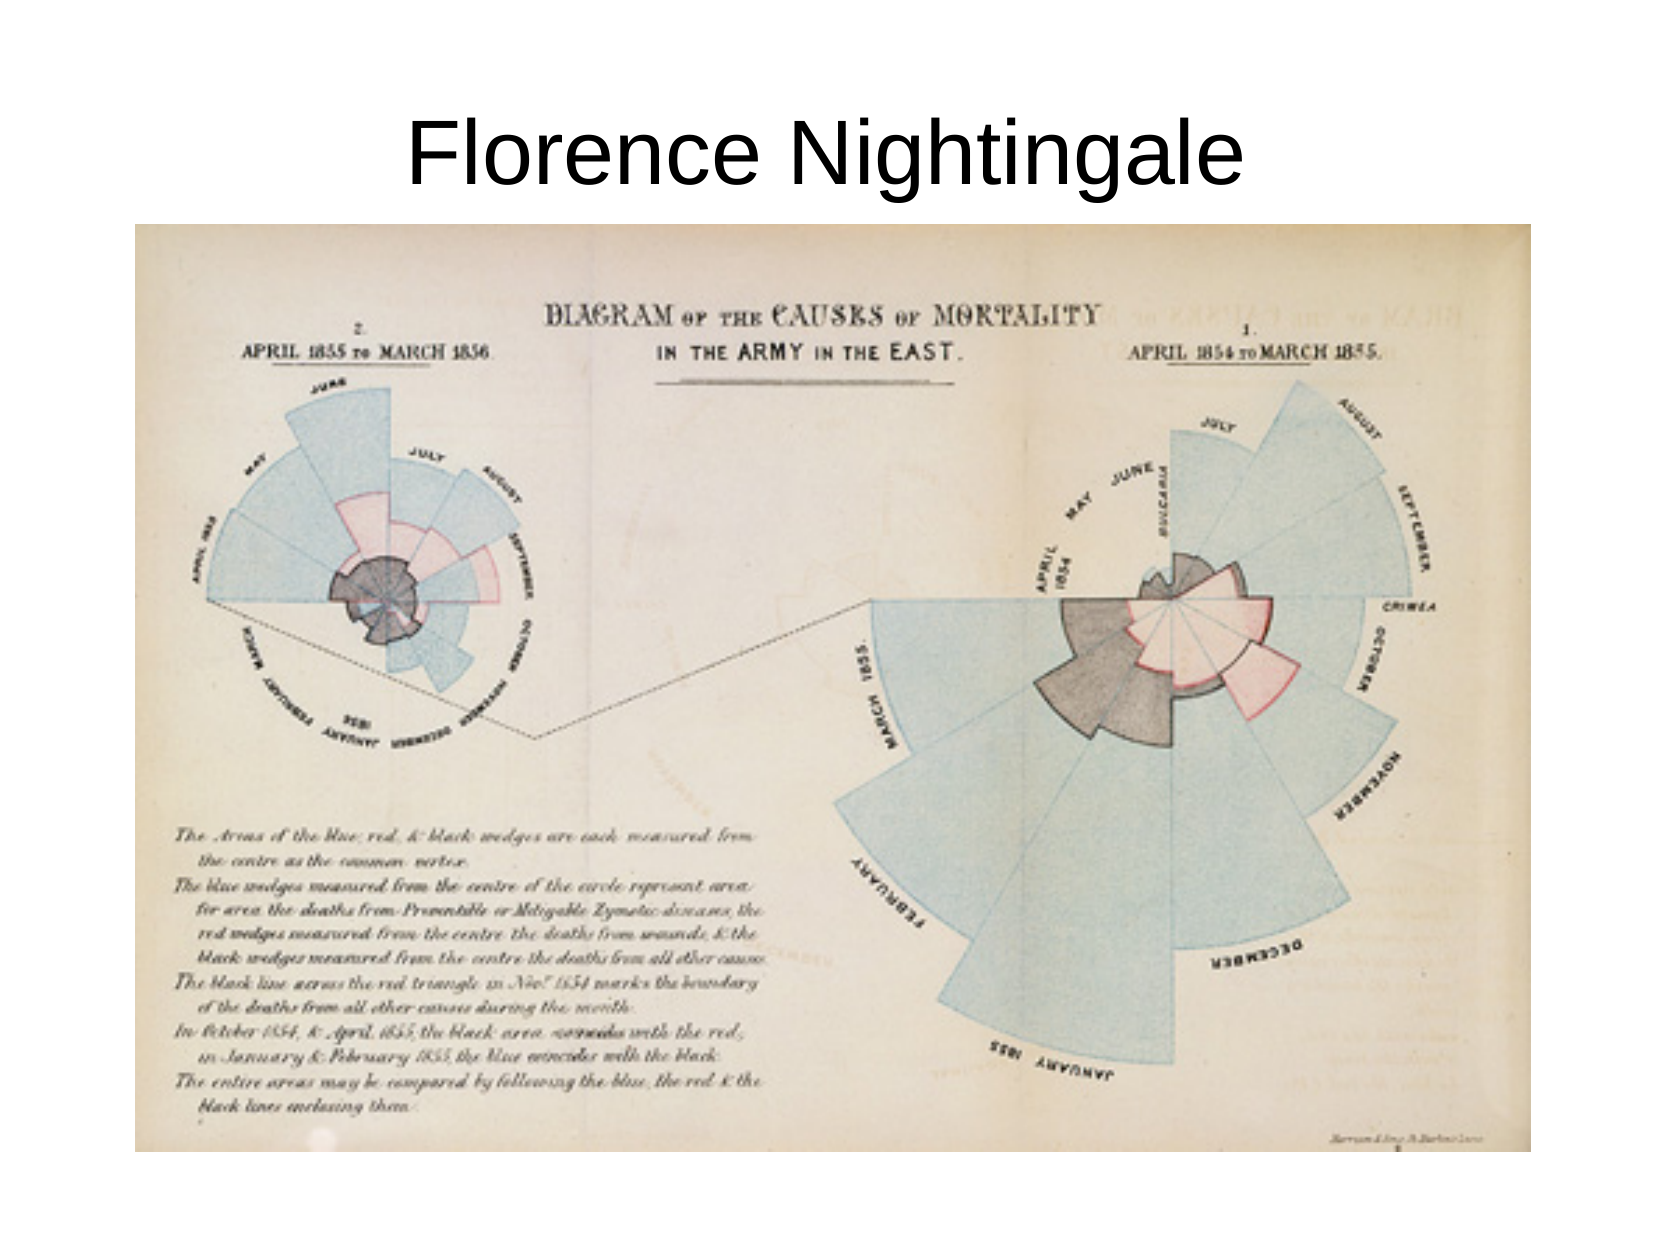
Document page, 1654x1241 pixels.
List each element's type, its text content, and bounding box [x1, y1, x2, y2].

title Florence Nightingale [82, 49, 1571, 257]
picture [135, 224, 1531, 1152]
